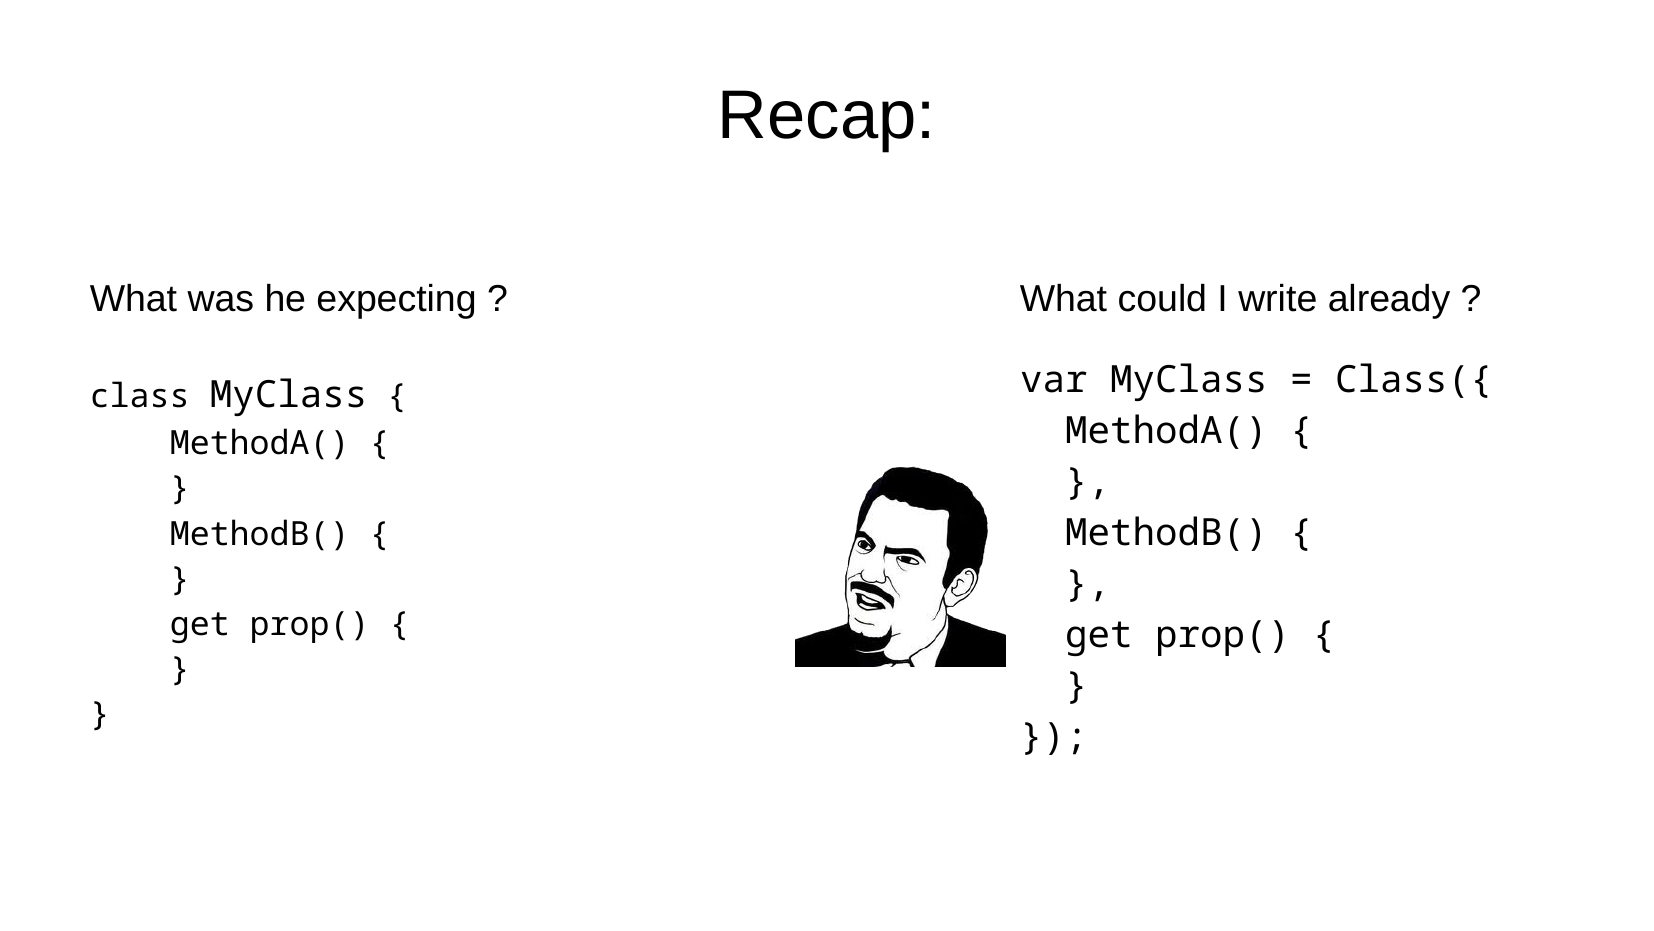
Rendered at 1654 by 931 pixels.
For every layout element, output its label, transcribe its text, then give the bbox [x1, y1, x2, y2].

text_box What could I write already ? [1004, 270, 1497, 327]
text_box What was he expecting ? [75, 270, 523, 327]
text_box class MyClass { MethodA() { } MethodB() { } get prop() { } } [75, 360, 425, 661]
title Recap: [82, 37, 1571, 193]
picture [795, 464, 1006, 667]
text_box var MyClass = Class({ MethodA() { }, MethodB() { }, get prop() { } }); [1005, 345, 1508, 676]
